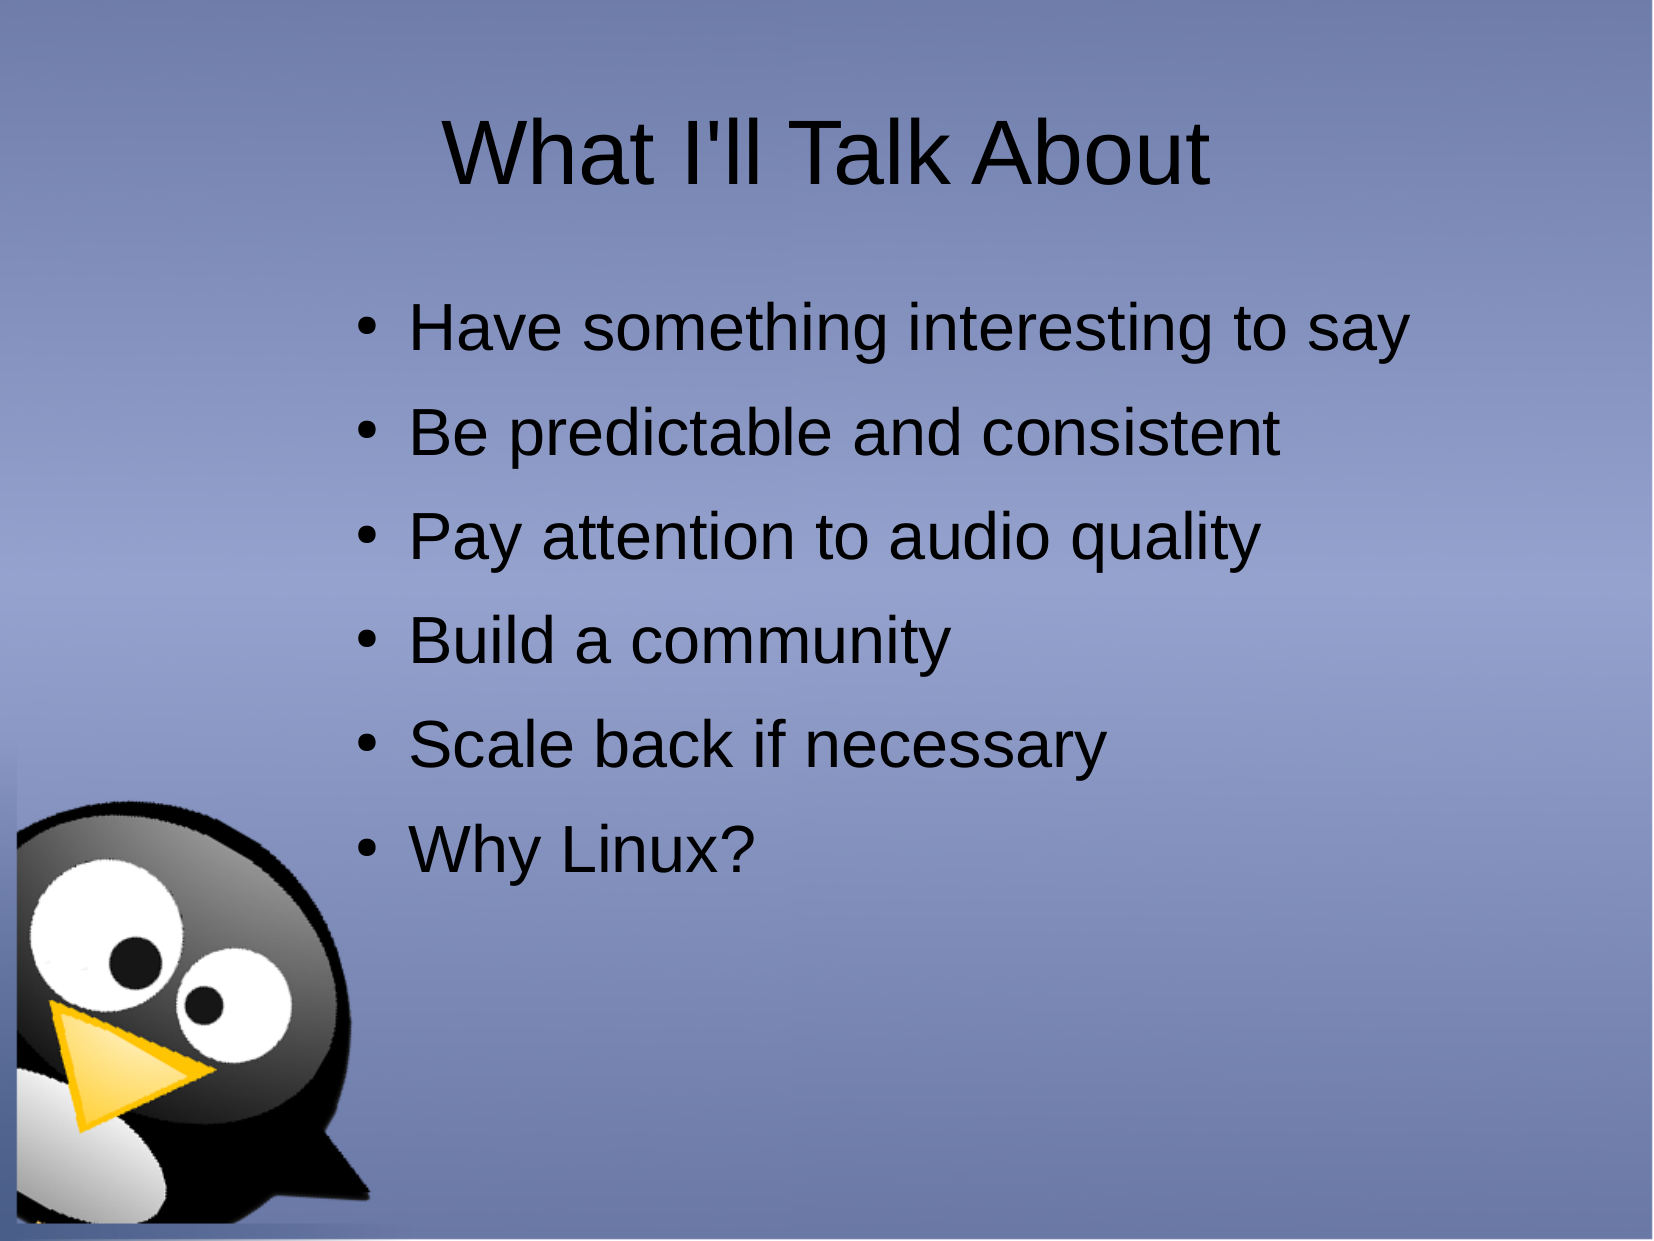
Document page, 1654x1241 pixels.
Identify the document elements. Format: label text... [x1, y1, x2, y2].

title What I'll Talk About [82, 49, 1571, 257]
list Have something interesting to say Be predictable and consistent Pay attention to audio quality Build a community Scale back if necessary Why Linux? [337, 290, 1571, 1109]
picture [0, 0, 1654, 1241]
